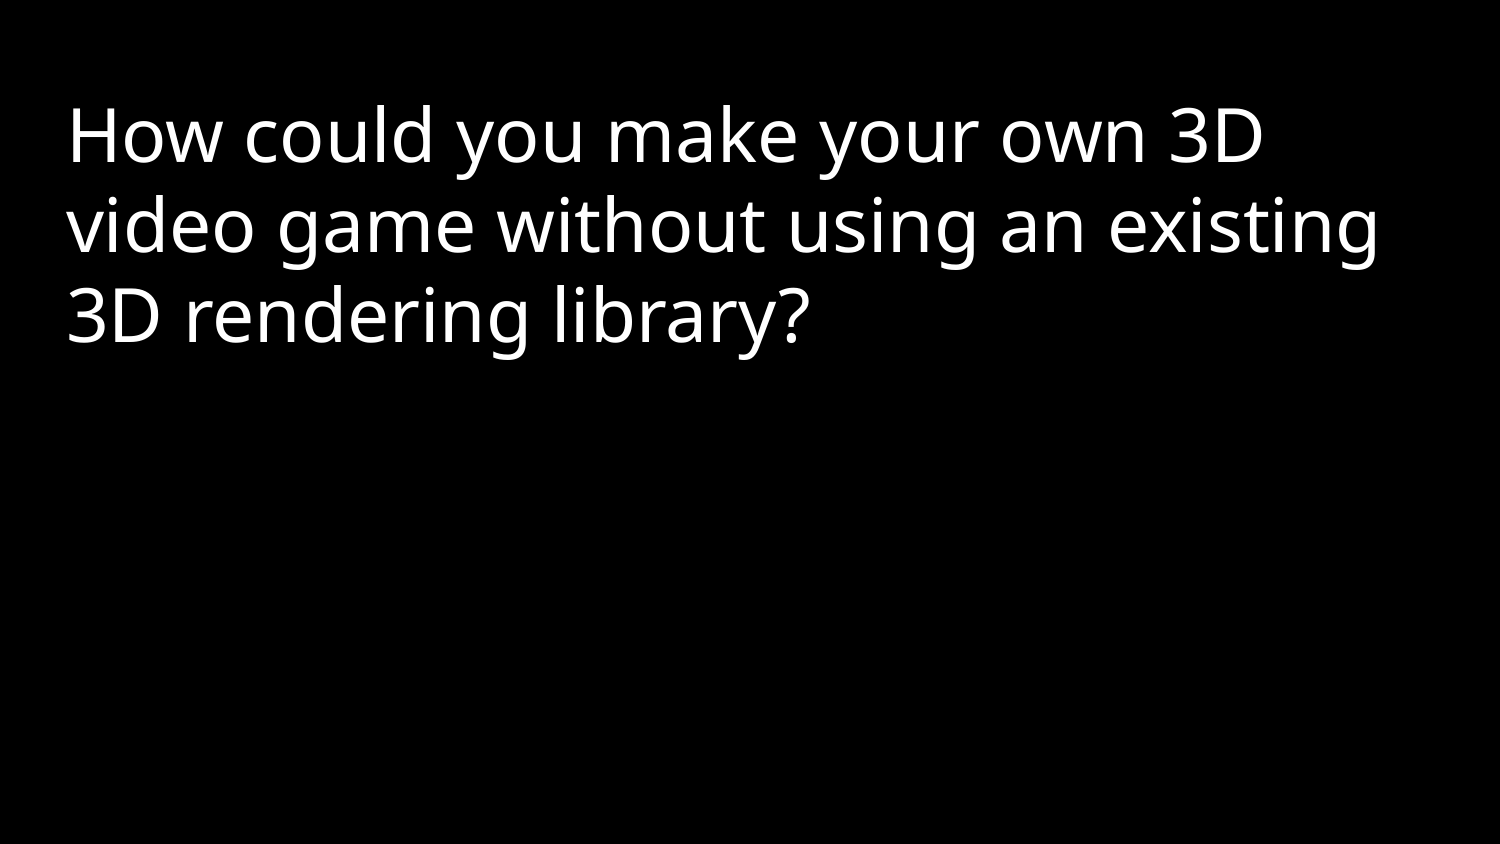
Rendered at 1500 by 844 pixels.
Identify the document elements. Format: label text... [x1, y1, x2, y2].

title How could you make your own 3D video game without using an existing 3D rendering library? [51, 72, 1449, 167]
